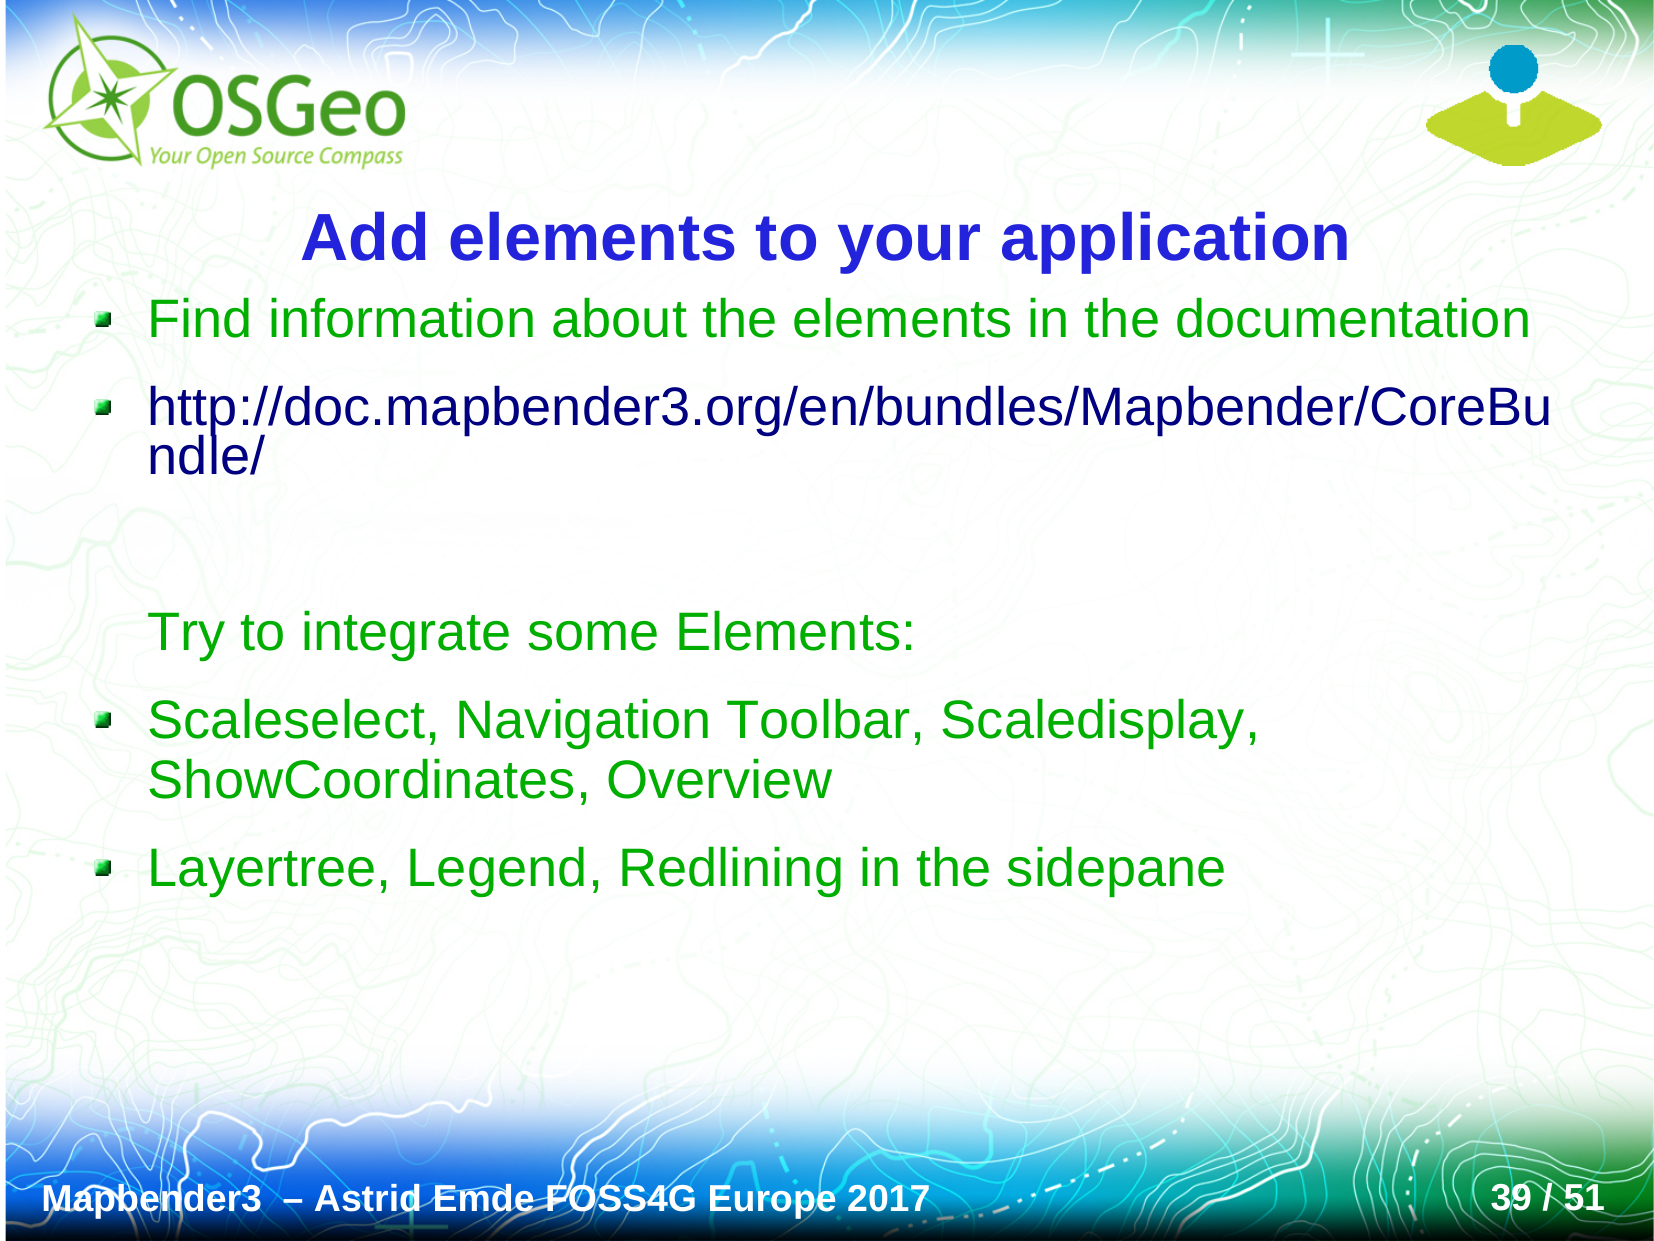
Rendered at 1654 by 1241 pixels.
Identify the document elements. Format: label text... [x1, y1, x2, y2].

list Find information about the elements in the documentation http://doc.mapbender3.org/en/bundles/Mapbender/CoreBundle/ Try to integrate some Elements: Scaleselect, Navigation Toolbar, Scaledisplay, ShowCoordinates, Overview Layertree, Legend, Redlining in the sidepane [76, 288, 1565, 1093]
picture [5, 0, 1654, 1241]
title Add elements to your application [82, 188, 1571, 361]
